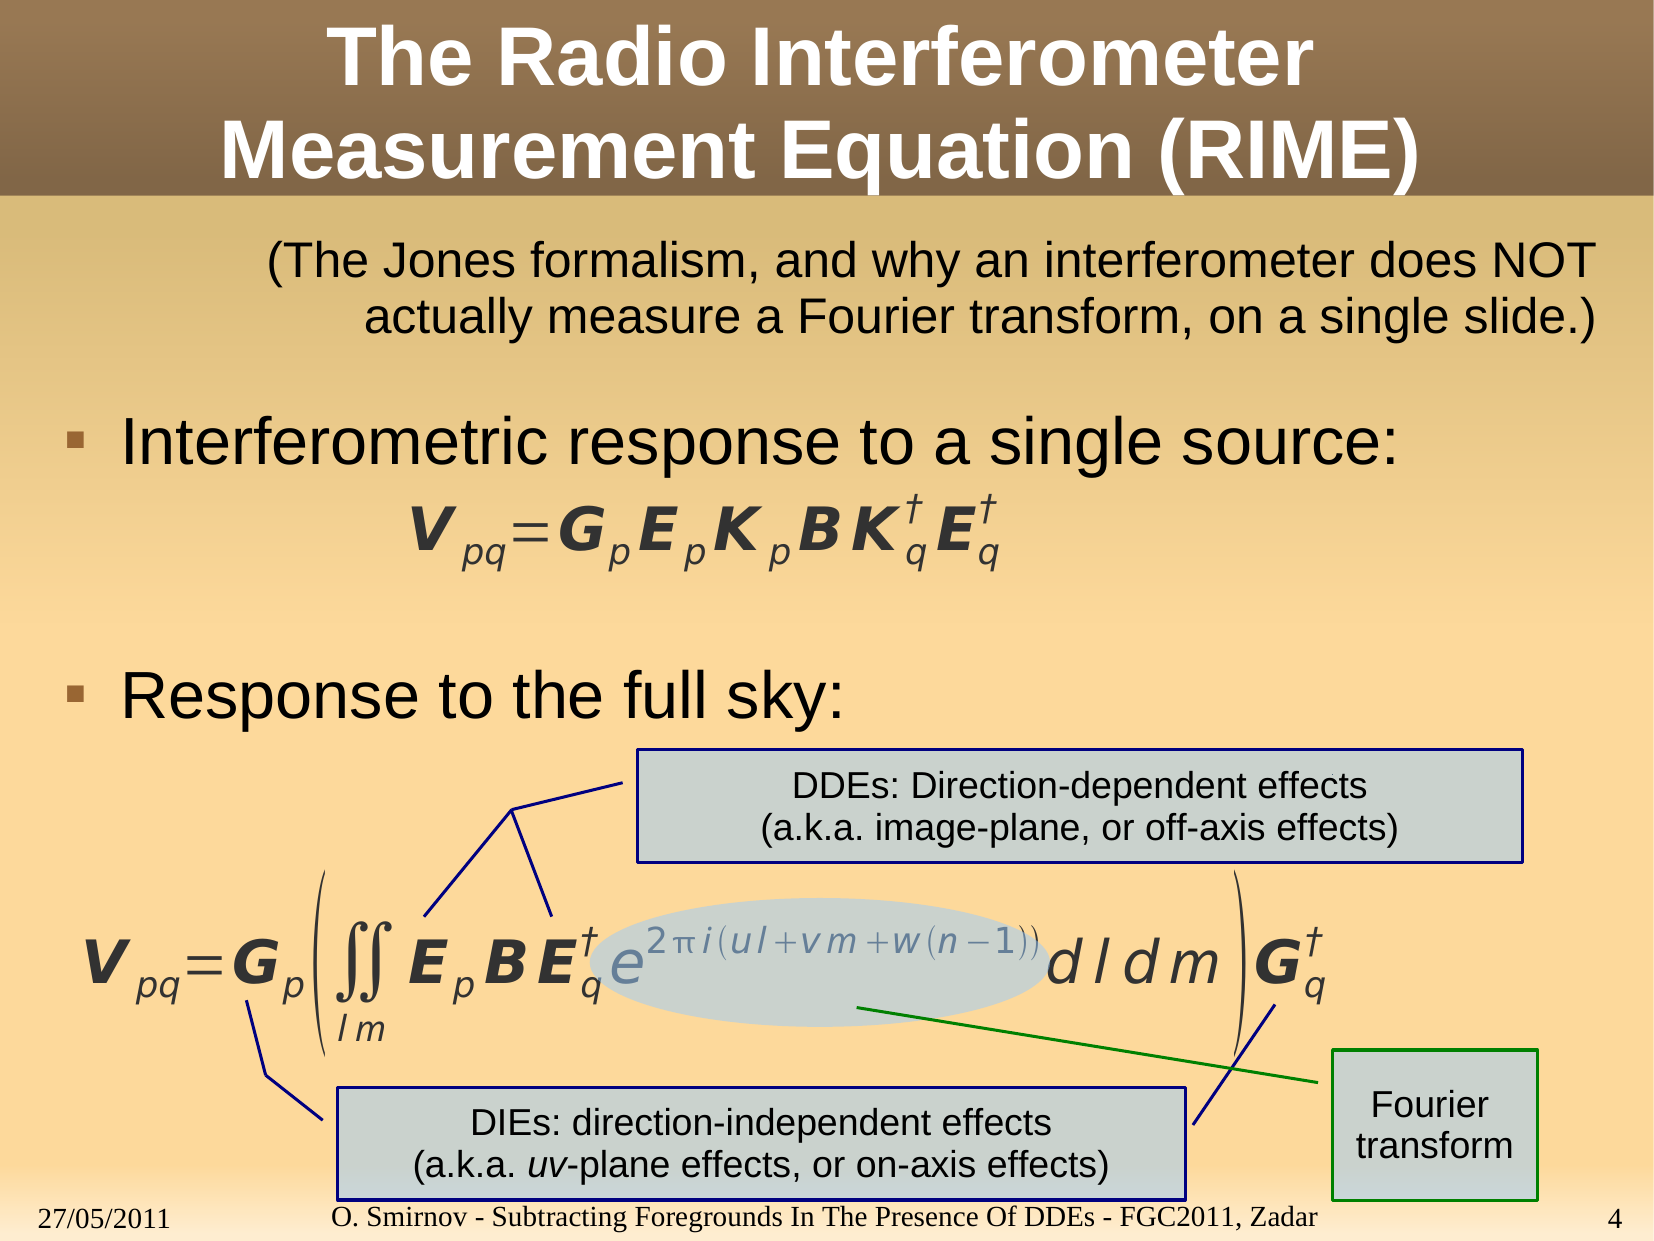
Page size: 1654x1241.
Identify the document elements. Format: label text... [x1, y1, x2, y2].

list Interferometric response to a single source: Response to the full sky: [49, 300, 1538, 1104]
picture [0, 0, 1654, 1241]
title The Radio Interferometer Measurement Equation (RIME) [76, 0, 1565, 208]
text_box Fourier transform [1333, 1104, 1538, 1200]
text_box DIEs: direction-independent effects (a.k.a. uv-plane effects, or on-axis effects) [338, 1104, 1185, 1200]
text_box (The Jones formalism, and why an interferometer does NOT actually measure a Fourier transform, on a single slide.) [112, 225, 1613, 352]
